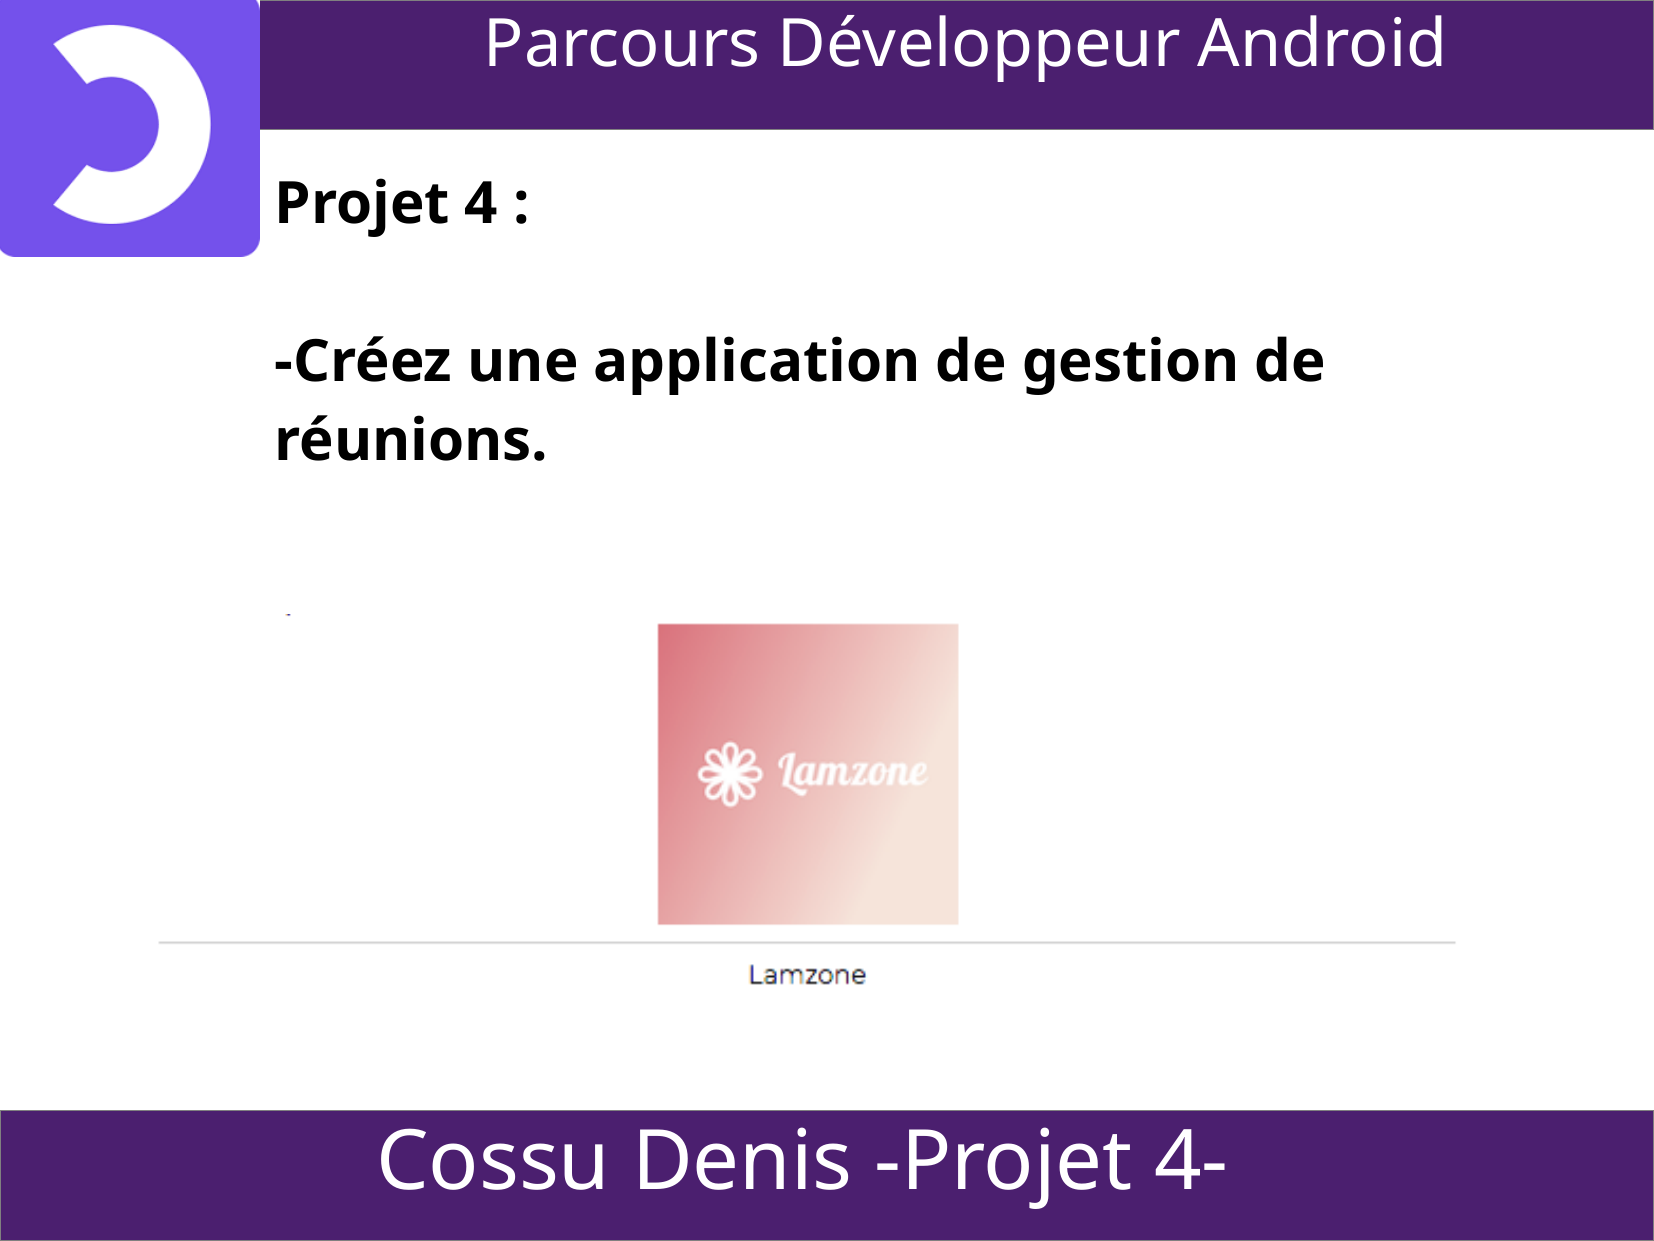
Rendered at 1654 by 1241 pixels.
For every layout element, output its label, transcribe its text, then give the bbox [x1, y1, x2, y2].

text_box Projet 4 : -Créez une application de gestion de réunions. [259, 153, 1583, 731]
picture [0, 0, 260, 257]
picture [153, 614, 1473, 1012]
